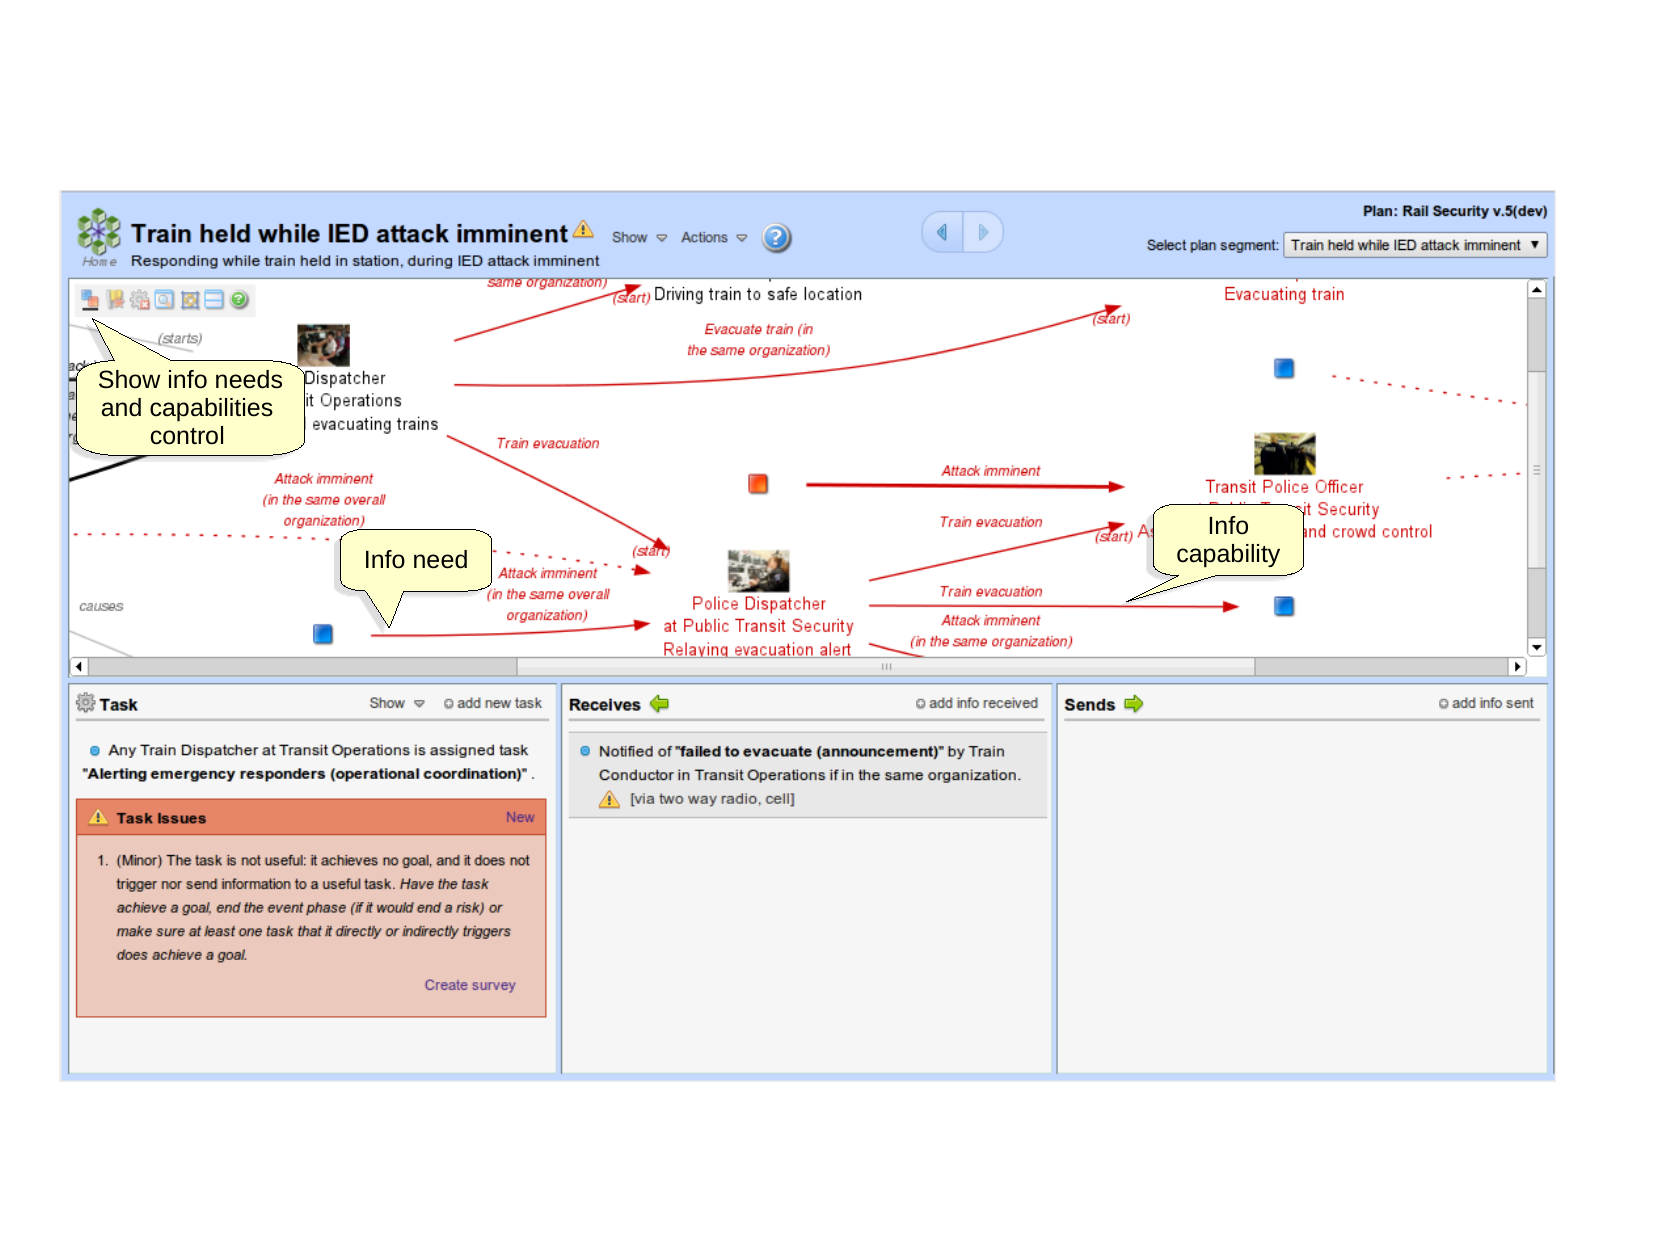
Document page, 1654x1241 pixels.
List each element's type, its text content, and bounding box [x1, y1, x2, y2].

text_box Info capability [1126, 504, 1304, 602]
text_box Show info needs and capabilities control [76, 318, 305, 456]
picture [59, 190, 1556, 1082]
text_box Info need [340, 529, 492, 628]
